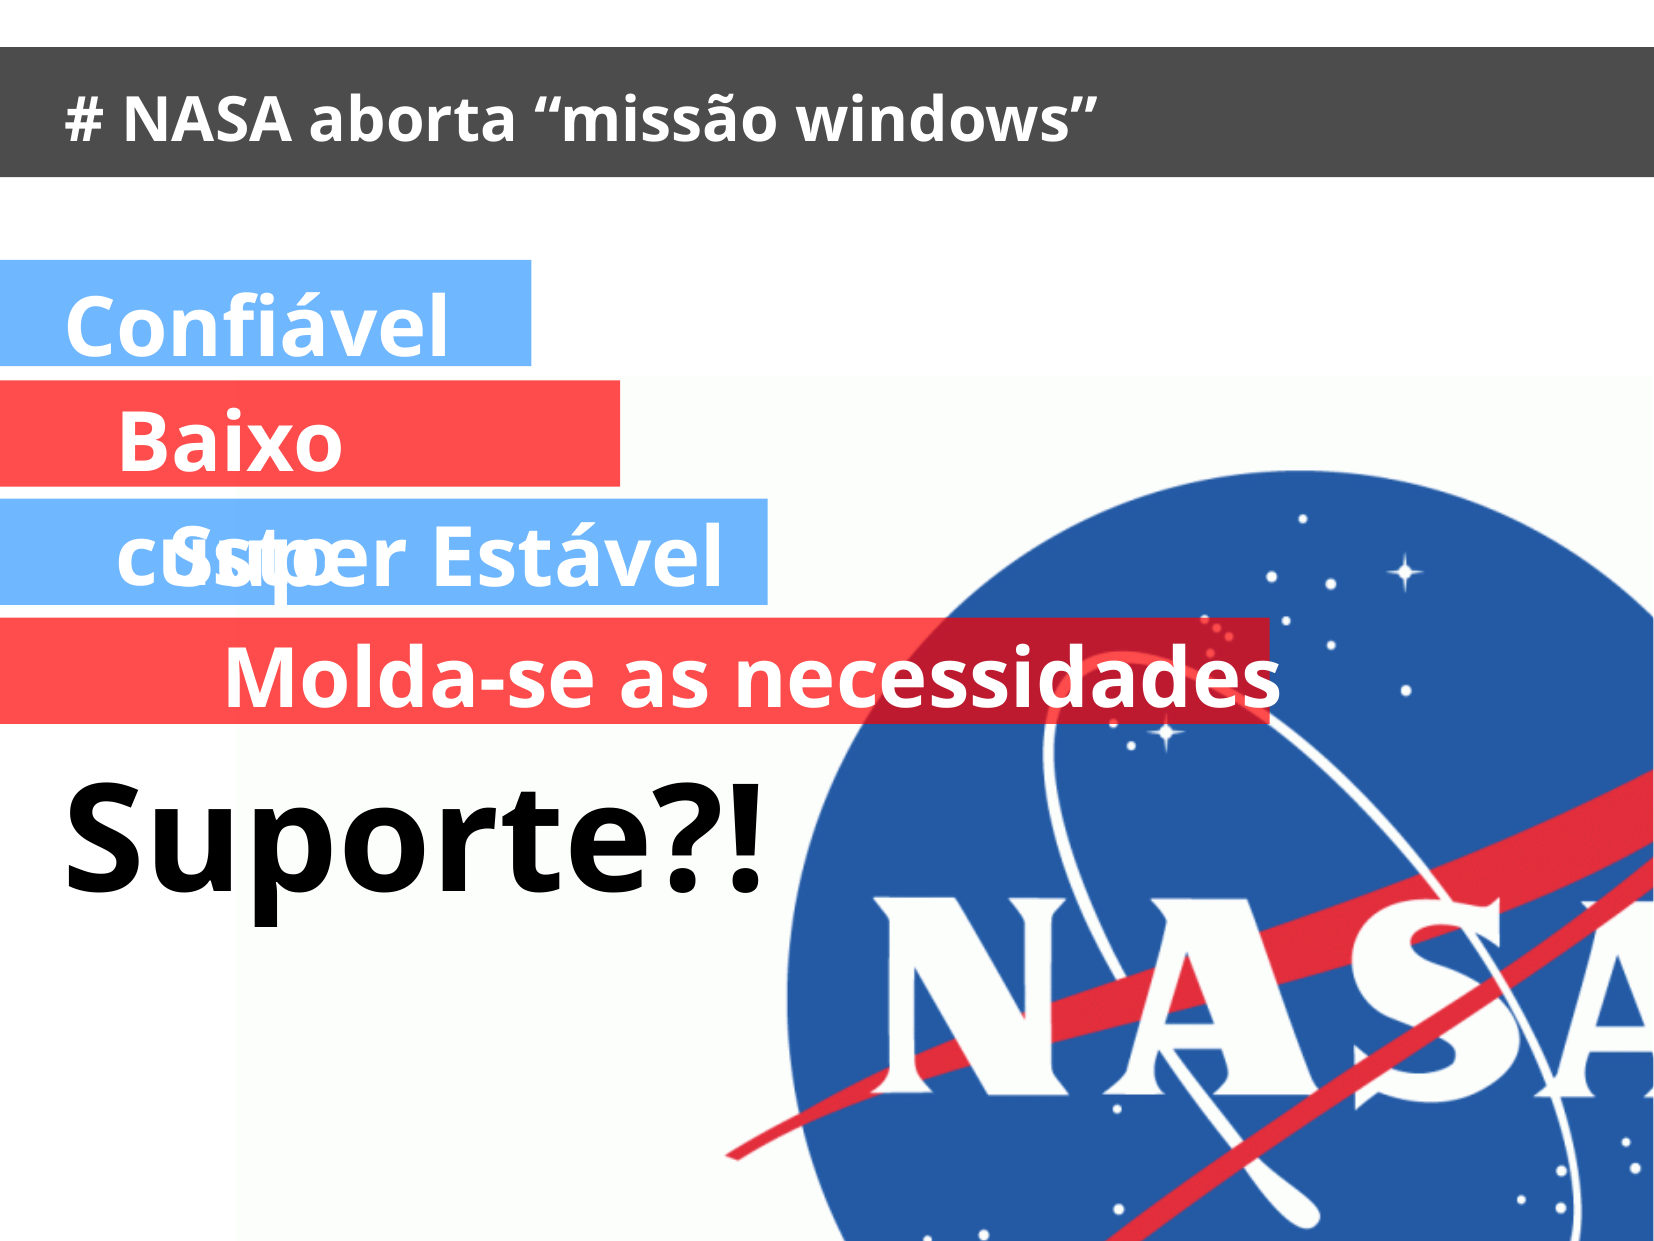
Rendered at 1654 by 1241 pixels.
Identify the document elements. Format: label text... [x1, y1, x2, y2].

text_box Super Estável [153, 489, 804, 598]
picture [236, 376, 1654, 1241]
text_box [131, 549, 153, 576]
text_box Suporte?! [23, 724, 1117, 907]
text_box Baixo custo [100, 375, 588, 484]
text_box [0, 498, 274, 605]
text_box [287, 598, 768, 605]
text_box [0, 617, 1270, 724]
text_box # NASA aborta “missão windows” [49, 67, 1093, 165]
text_box [0, 380, 621, 487]
text_box [0, 259, 532, 367]
text_box Molda-se as necessidades [206, 611, 1300, 720]
text_box [0, 47, 1654, 178]
text_box Confiável [35, 260, 1010, 369]
